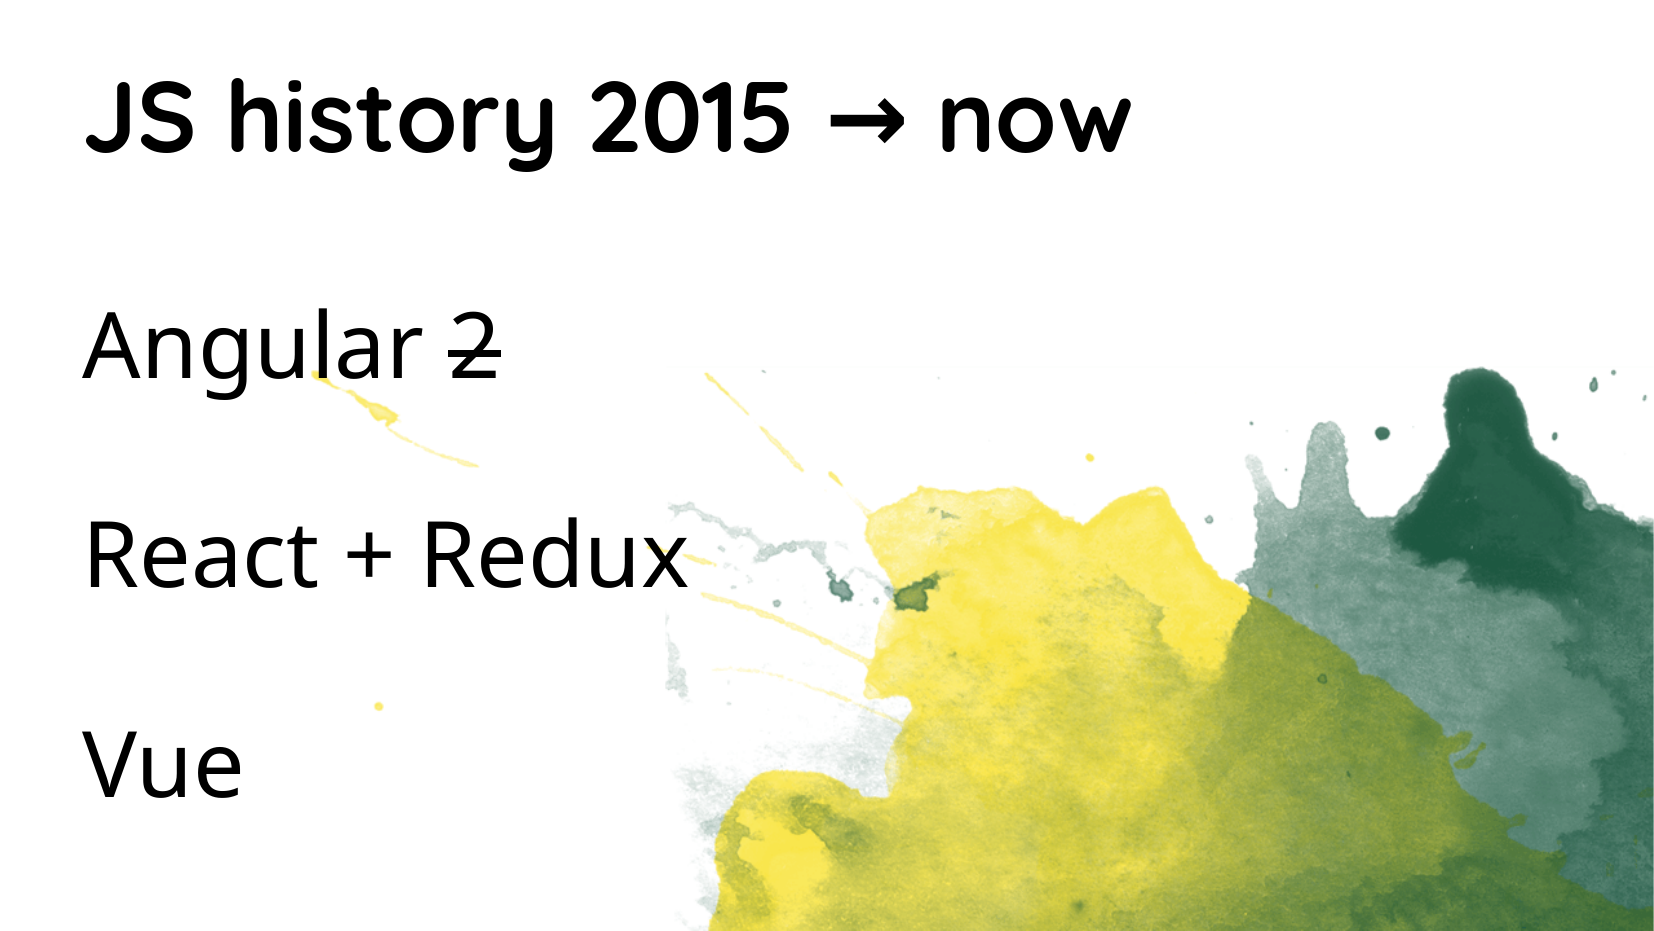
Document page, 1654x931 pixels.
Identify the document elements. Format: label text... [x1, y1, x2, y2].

list Angular 2 React + Redux Vue [82, 217, 1571, 875]
picture [0, 0, 1654, 931]
title JS history 2015 → now [82, 37, 1571, 193]
